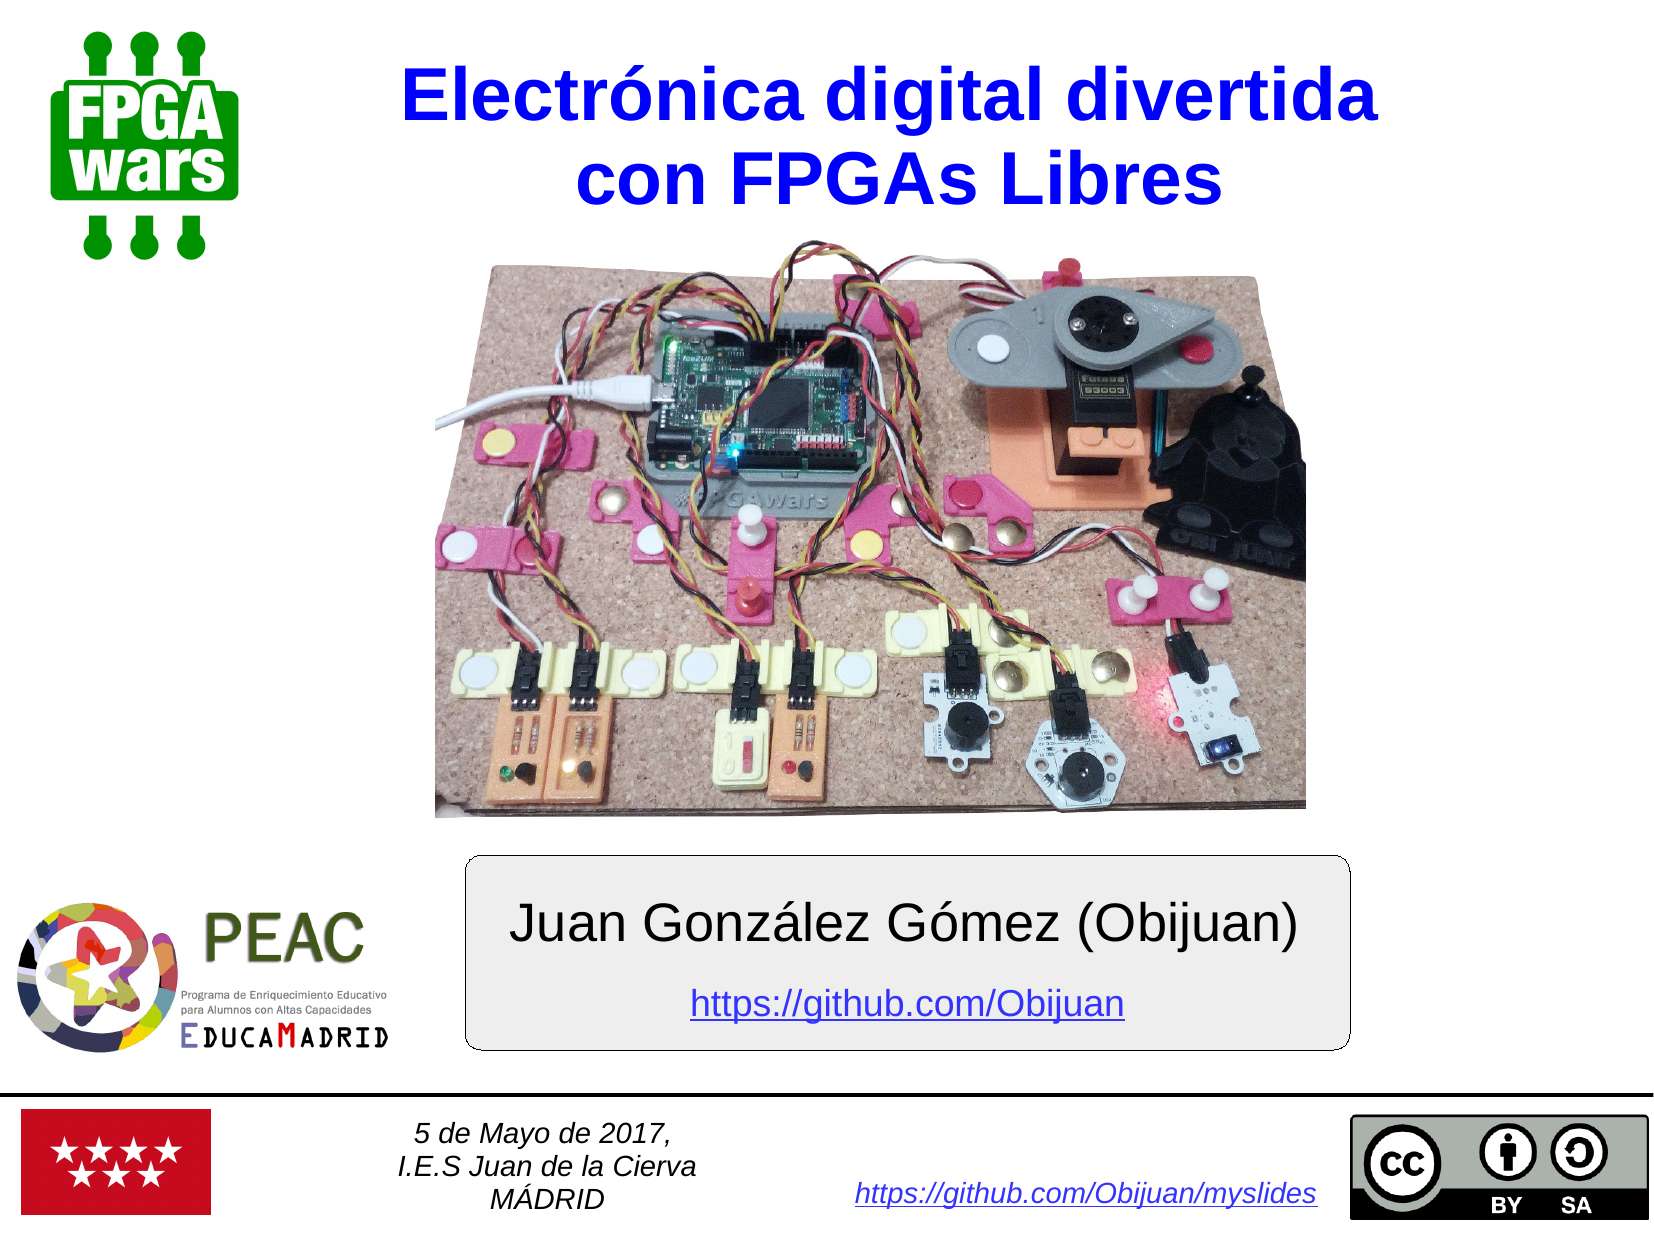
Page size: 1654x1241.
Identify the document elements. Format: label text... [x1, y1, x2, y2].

title Electrónica digital divertida con FPGAs Libres [300, 32, 1501, 241]
text_box [465, 855, 1351, 1051]
picture [435, 241, 1306, 841]
text_box https://github.com/Obijuan/myslides [840, 1170, 1366, 1227]
picture [21, 1109, 211, 1216]
picture [30, 30, 271, 271]
text_box 5 de Mayo de 2017, I.E.S Juan de la Cierva MÁDRID [270, 1110, 826, 1224]
picture [1350, 1103, 1649, 1231]
text_box https://github.com/Obijuan [675, 975, 1141, 1032]
picture [12, 869, 391, 1081]
text_box Juan González Gómez (Obijuan) [495, 885, 1336, 976]
